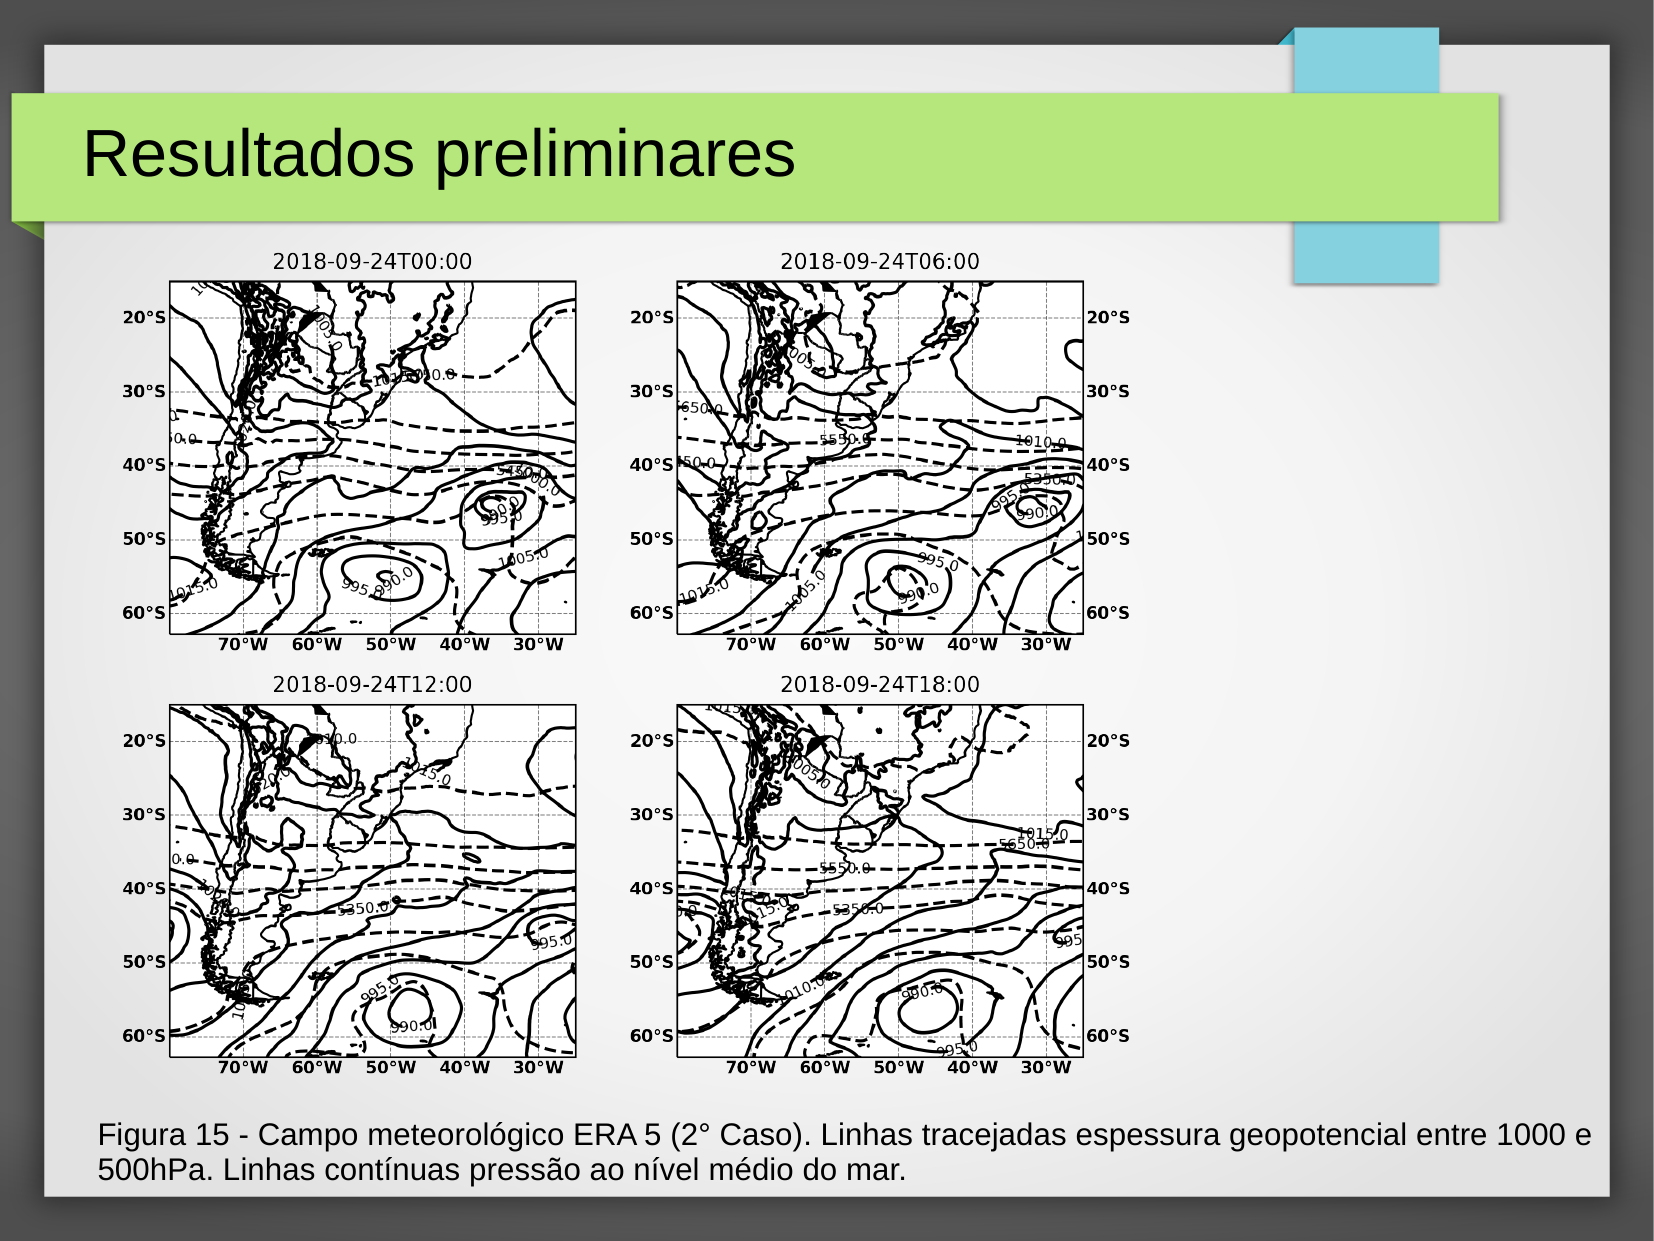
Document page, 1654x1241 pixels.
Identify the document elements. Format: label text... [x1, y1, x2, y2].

picture [0, 0, 1654, 1241]
title Resultados preliminares [82, 94, 1264, 213]
text_box Figura 15 - Campo meteorológico ERA 5 (2° Caso). Linhas tracejadas espessura geopotencial entre 1000 e 500hPa. Linhas contínuas pressão ao nível médio do mar. [82, 1110, 1619, 1195]
